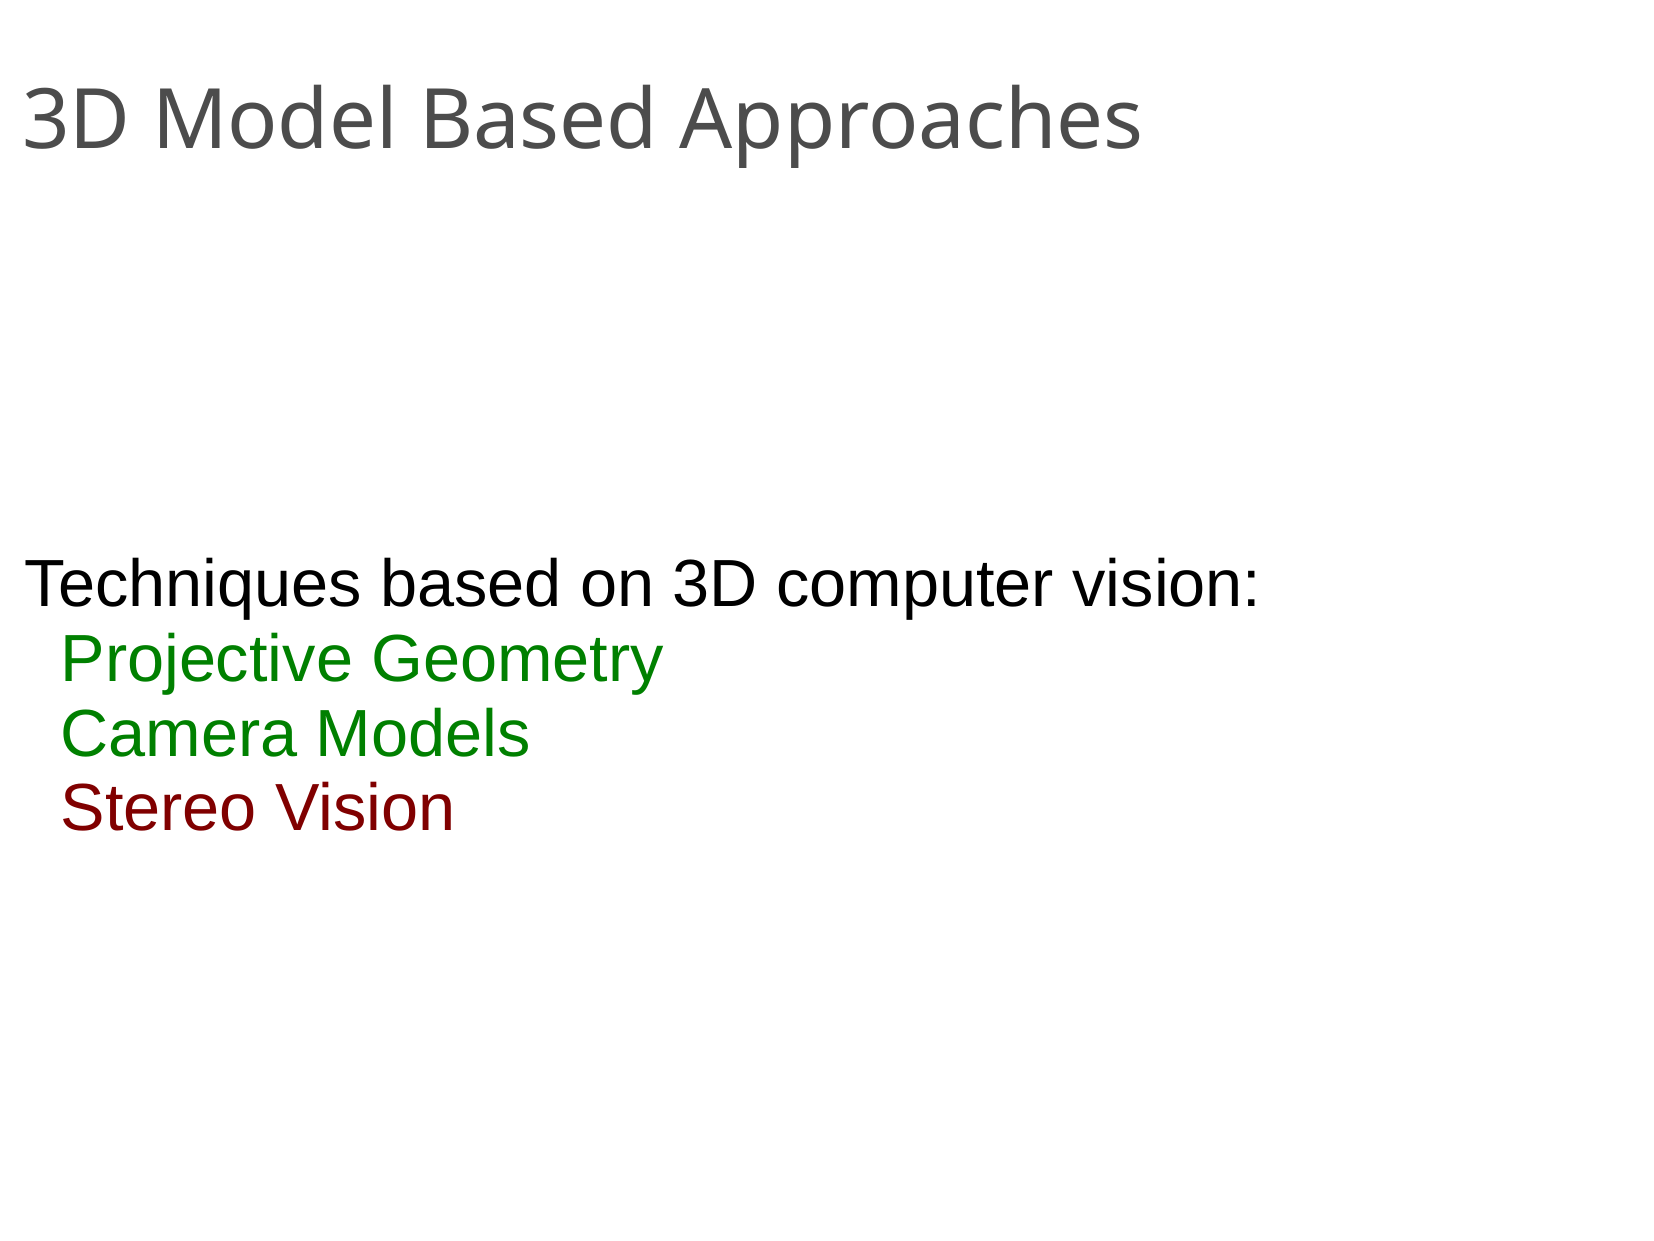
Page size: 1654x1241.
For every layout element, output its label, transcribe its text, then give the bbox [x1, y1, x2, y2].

subtitle Techniques based on 3D computer vision: Projective Geometry Camera Models Stereo Vision [25, 233, 1654, 1158]
title 3D Model Based Approaches [22, 26, 1654, 205]
